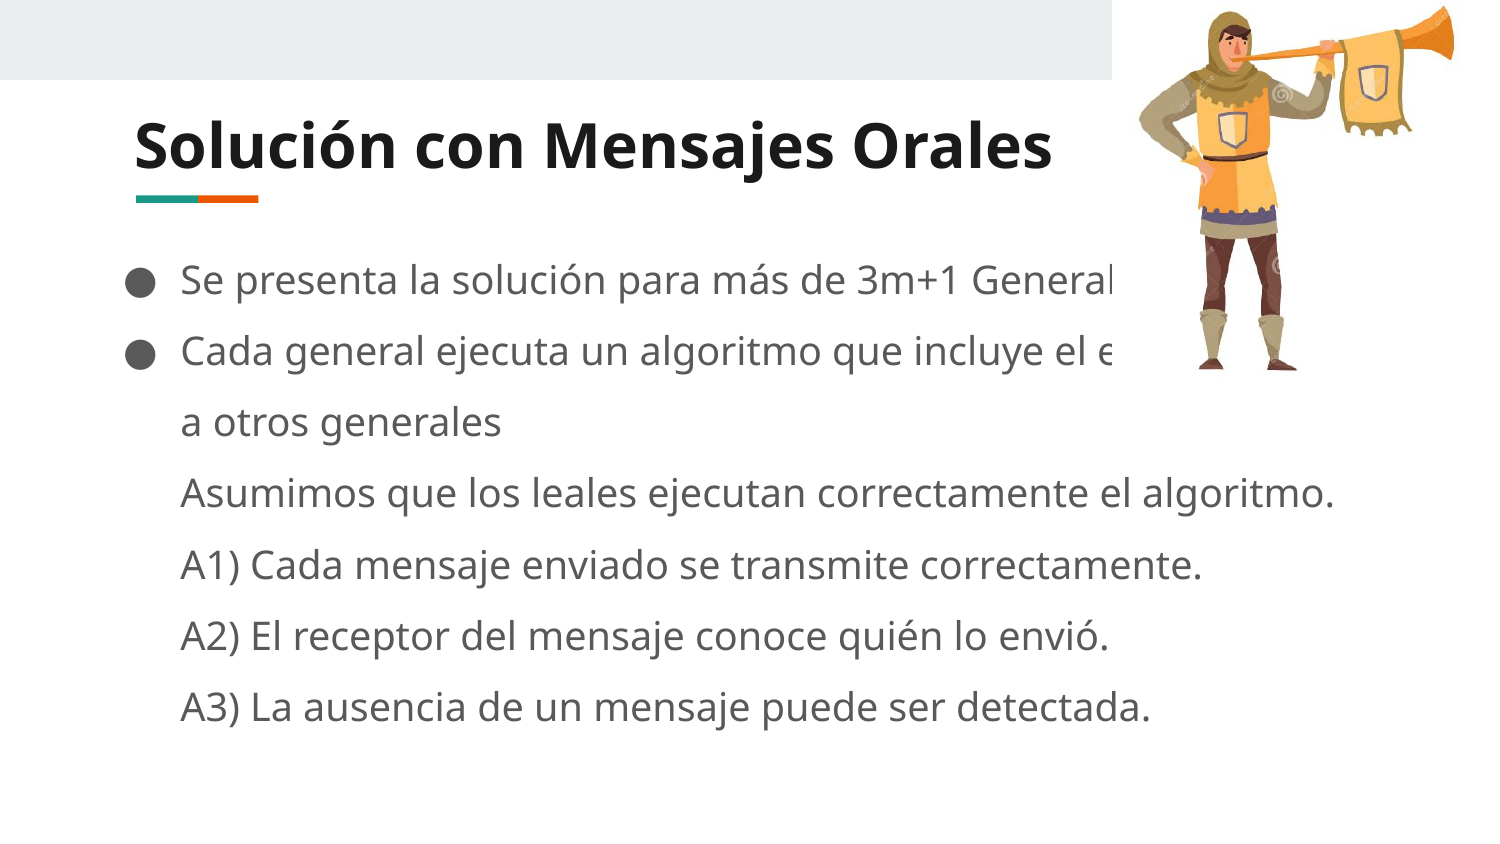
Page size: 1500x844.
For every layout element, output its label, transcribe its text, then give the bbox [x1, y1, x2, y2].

list Se presenta la solución para más de 3m+1 Generales. Cada general ejecuta un algoritmo que incluye el envío de mensajes a otros generales Asumimos que los leales ejecutan correctamente el algoritmo. A1) Cada mensaje enviado se transmite correctamente. A2) El receptor del mensaje conoce quién lo envió. A3) La ausencia de un mensaje puede ser detectada. [90, 216, 1461, 768]
picture [1112, 0, 1500, 386]
title Solución con Mensajes Orales [119, 91, 1112, 180]
